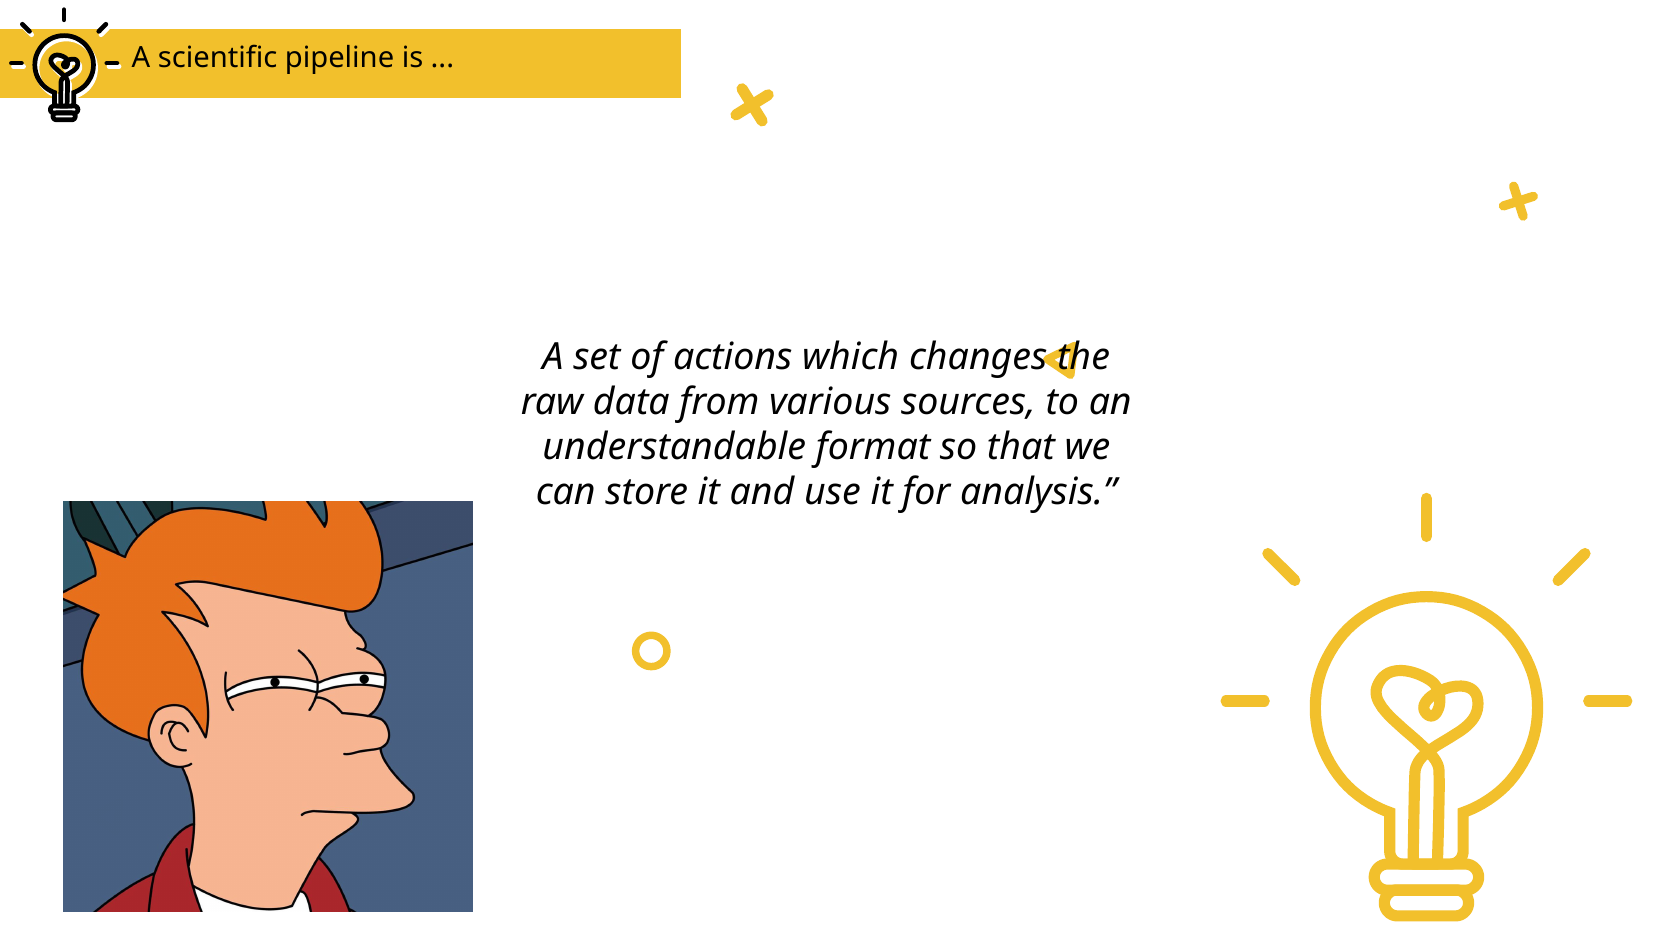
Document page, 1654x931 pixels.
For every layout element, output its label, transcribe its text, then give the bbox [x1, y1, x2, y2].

picture [63, 501, 473, 912]
title A scientific pipeline is ... [131, 16, 578, 97]
text_box A set of actions which changes the raw data from various sources, to an understandable format so that we can store it and use it for analysis.” [501, 324, 1152, 561]
